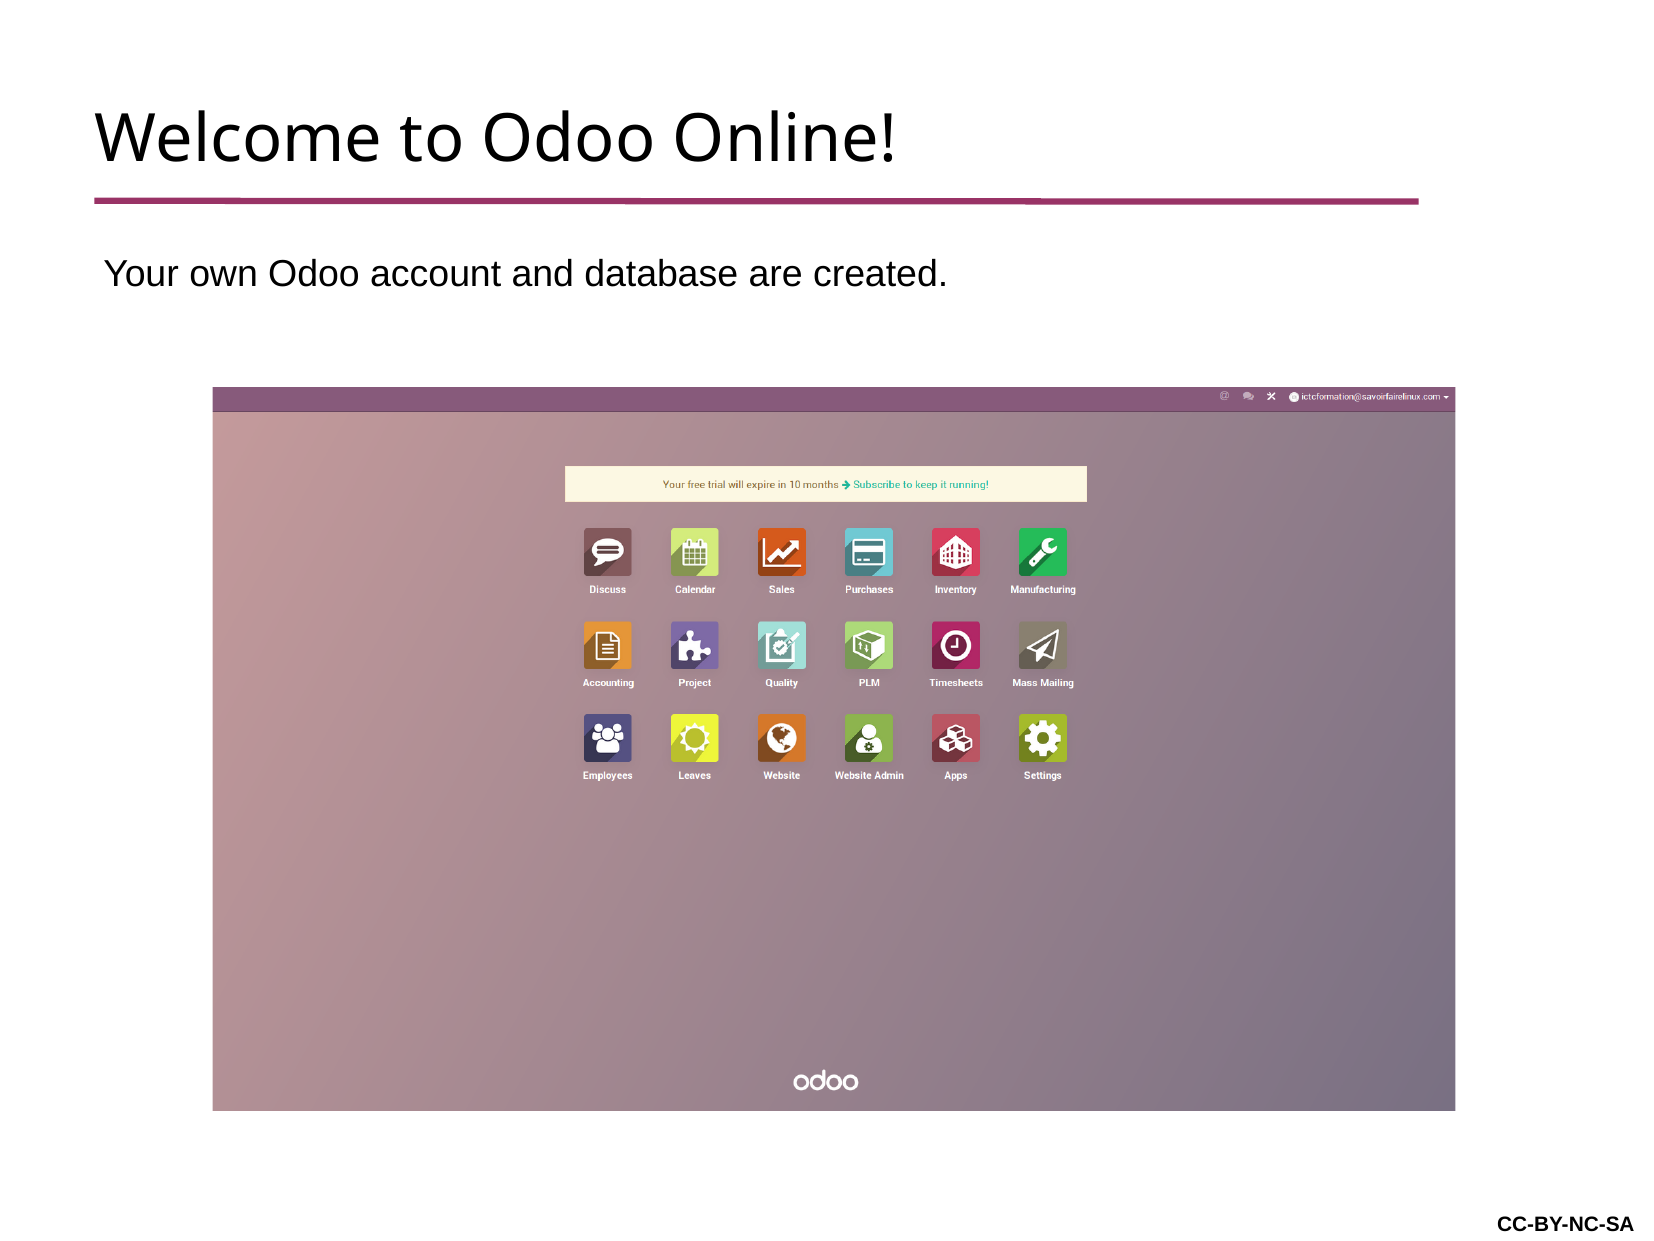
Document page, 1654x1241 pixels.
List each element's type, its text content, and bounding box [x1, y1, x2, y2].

picture [212, 387, 1456, 1111]
title Welcome to Odoo Online! [94, 31, 1571, 224]
text_box CC-BY-NC-SA [1482, 1204, 1654, 1241]
text_box Your own Odoo account and database are created. [88, 224, 1601, 327]
